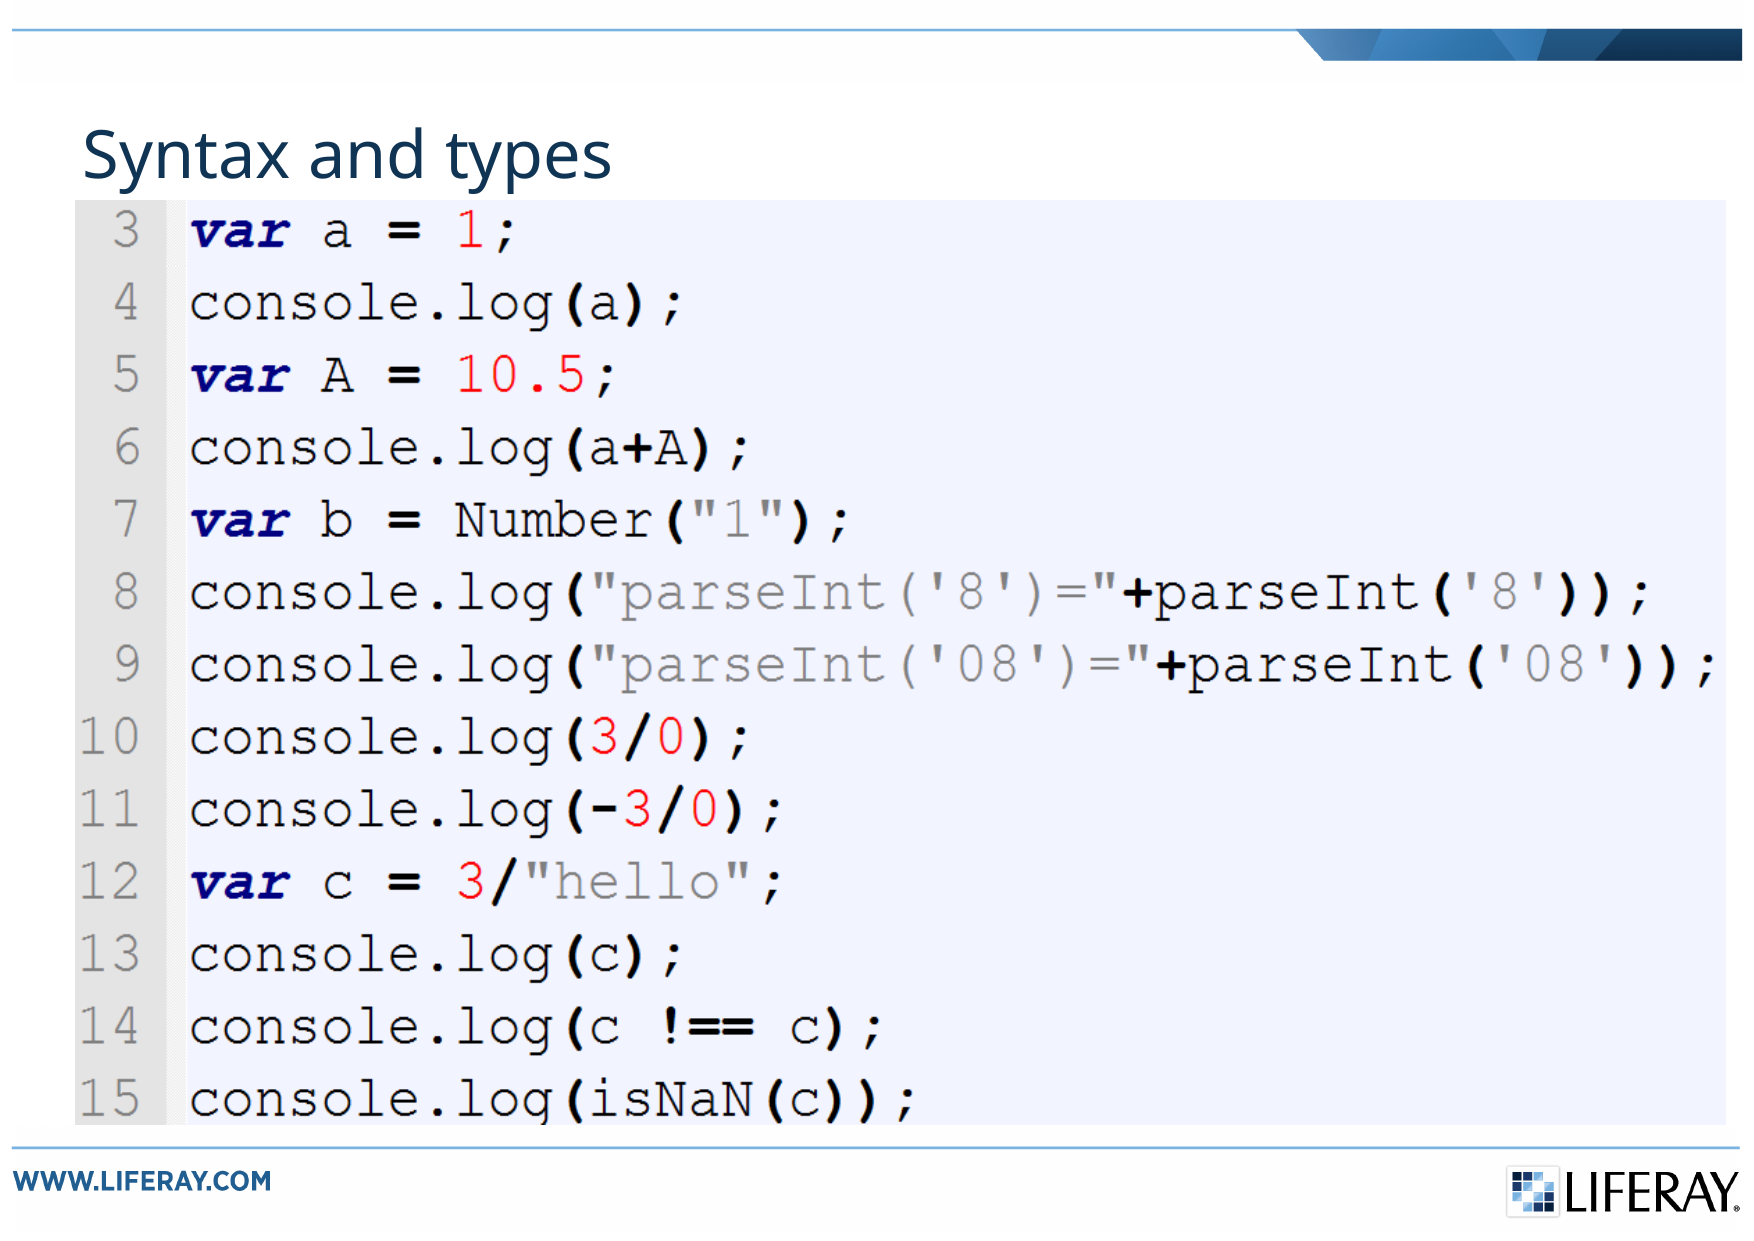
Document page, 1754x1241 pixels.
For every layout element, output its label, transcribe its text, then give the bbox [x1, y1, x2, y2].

picture [12, 0, 1743, 84]
title Syntax and types [82, 49, 1571, 200]
picture [10, 200, 1741, 1234]
